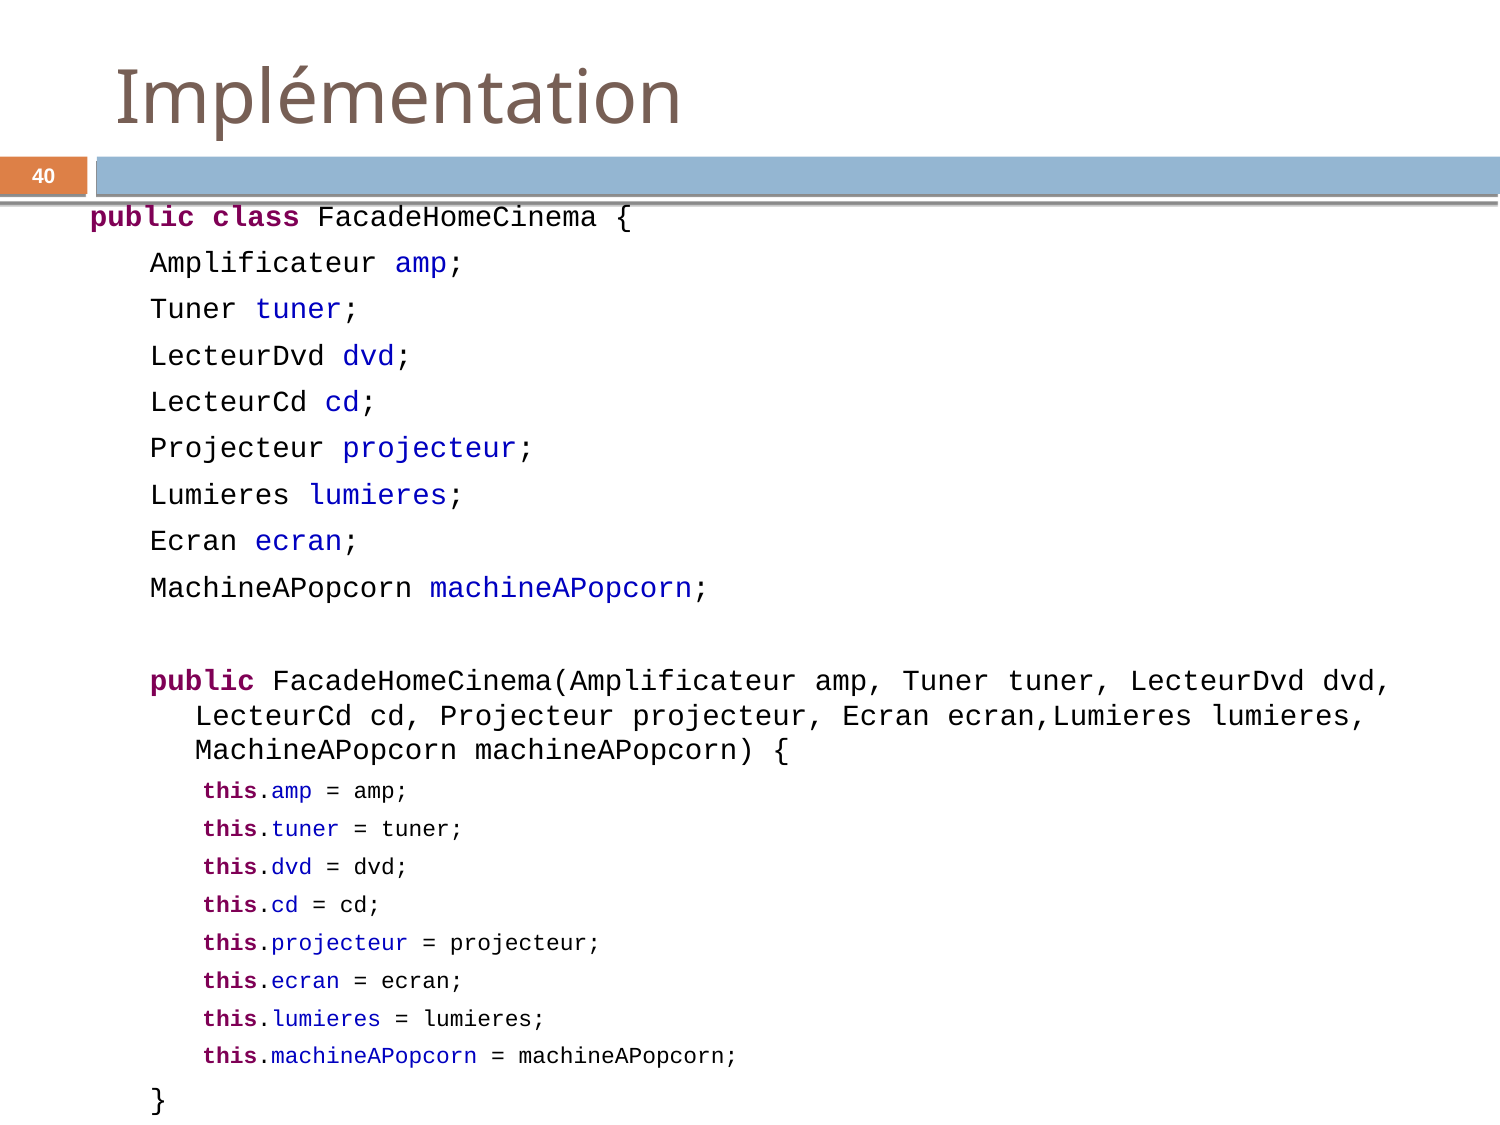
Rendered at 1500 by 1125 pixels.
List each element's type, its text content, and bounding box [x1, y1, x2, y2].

list public class FacadeHomeCinema { Amplificateur amp; Tuner tuner; LecteurDvd dvd; LecteurCd cd; Projecteur projecteur; Lumieres lumieres; Ecran ecran; MachineAPopcorn machineAPopcorn; public FacadeHomeCinema(Amplificateur amp, Tuner tuner, LecteurDvd dvd, LecteurCd cd, Projecteur projecteur, Ecran ecran,Lumieres lumieres, MachineAPopcorn machineAPopcorn) { this.amp = amp; this.tuner = tuner; this.dvd = dvd; this.cd = cd; this.projecteur = projecteur; this.ecran = ecran; this.lumieres = lumieres; this.machineAPopcorn = machineAPopcorn; } [75, 196, 1425, 1071]
title Implémentation [100, 37, 1438, 149]
slide_number <numéro> [0, 155, 88, 196]
